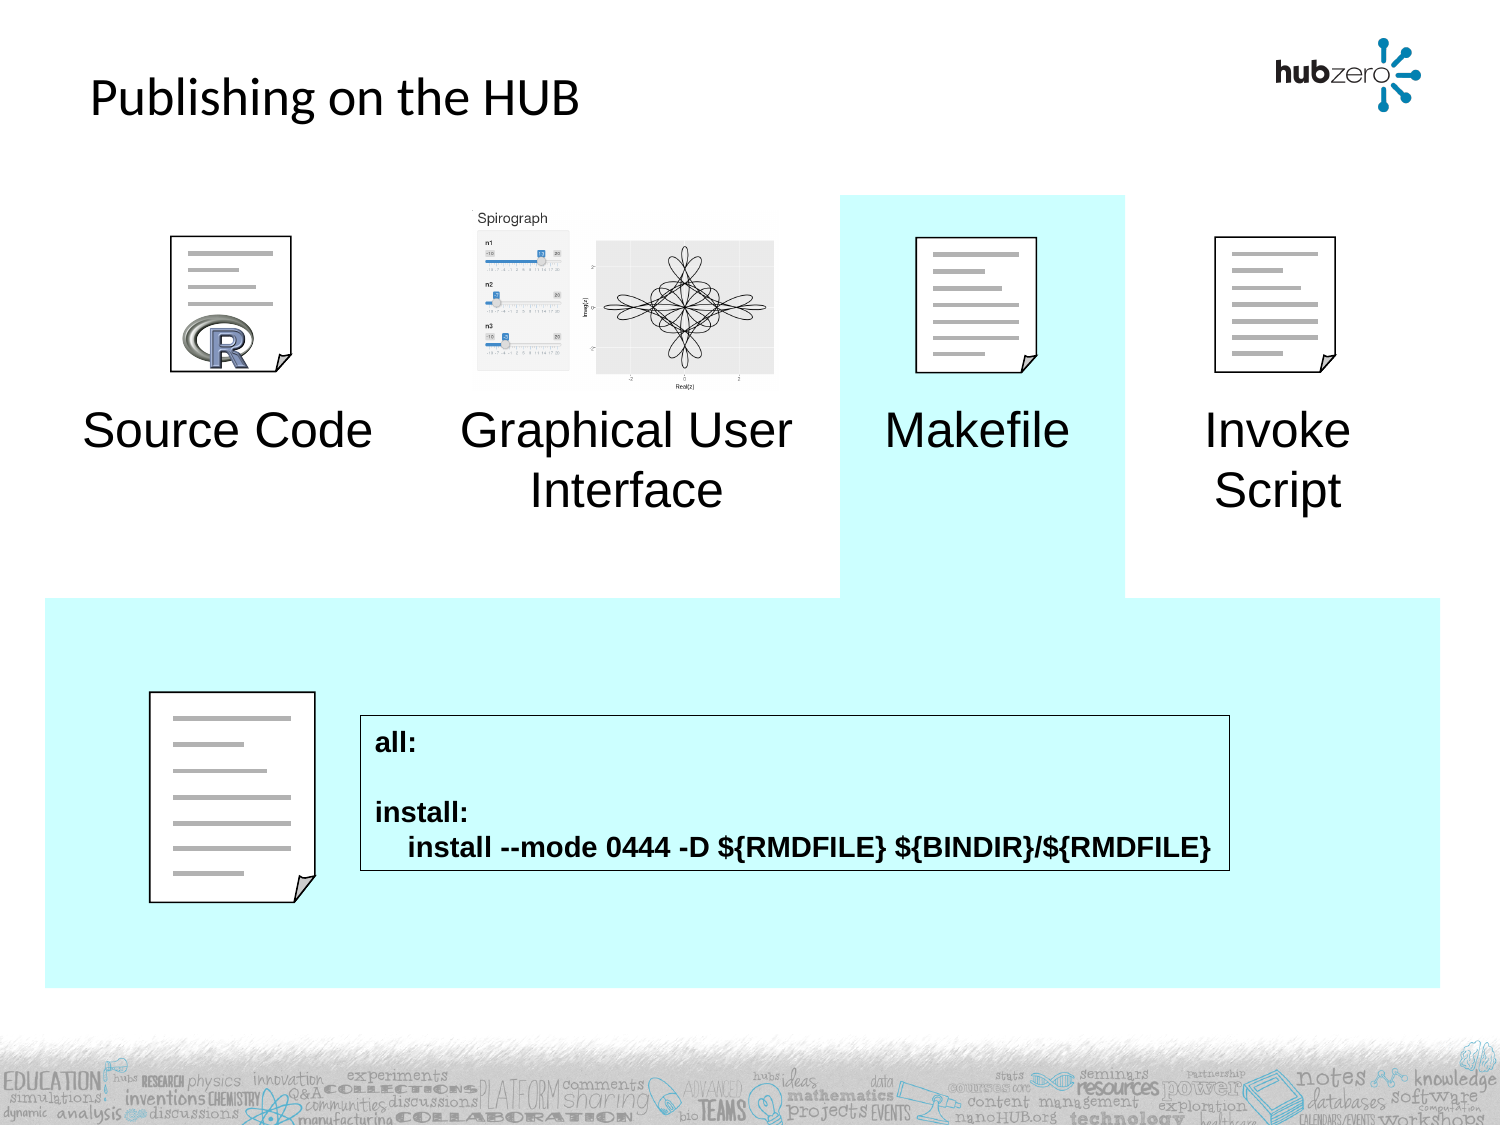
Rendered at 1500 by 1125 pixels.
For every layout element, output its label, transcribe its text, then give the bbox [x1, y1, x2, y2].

text_box Graphical User Interface [445, 390, 809, 526]
text_box Invoke Script [1189, 389, 1367, 525]
text_box [45, 195, 1441, 989]
text_box [170, 236, 291, 372]
picture [182, 314, 254, 369]
text_box Source Code [67, 390, 389, 465]
text_box [1215, 237, 1336, 373]
title Publishing on the HUB [75, 44, 1426, 144]
text_box Makefile [869, 390, 1086, 465]
picture [0, 1034, 1500, 1125]
picture [472, 210, 779, 390]
picture [1272, 35, 1424, 44]
text_box all: install: install --mode 0444 -D ${RMDFILE} ${BINDIR}/${RMDFILE} [360, 715, 1230, 871]
